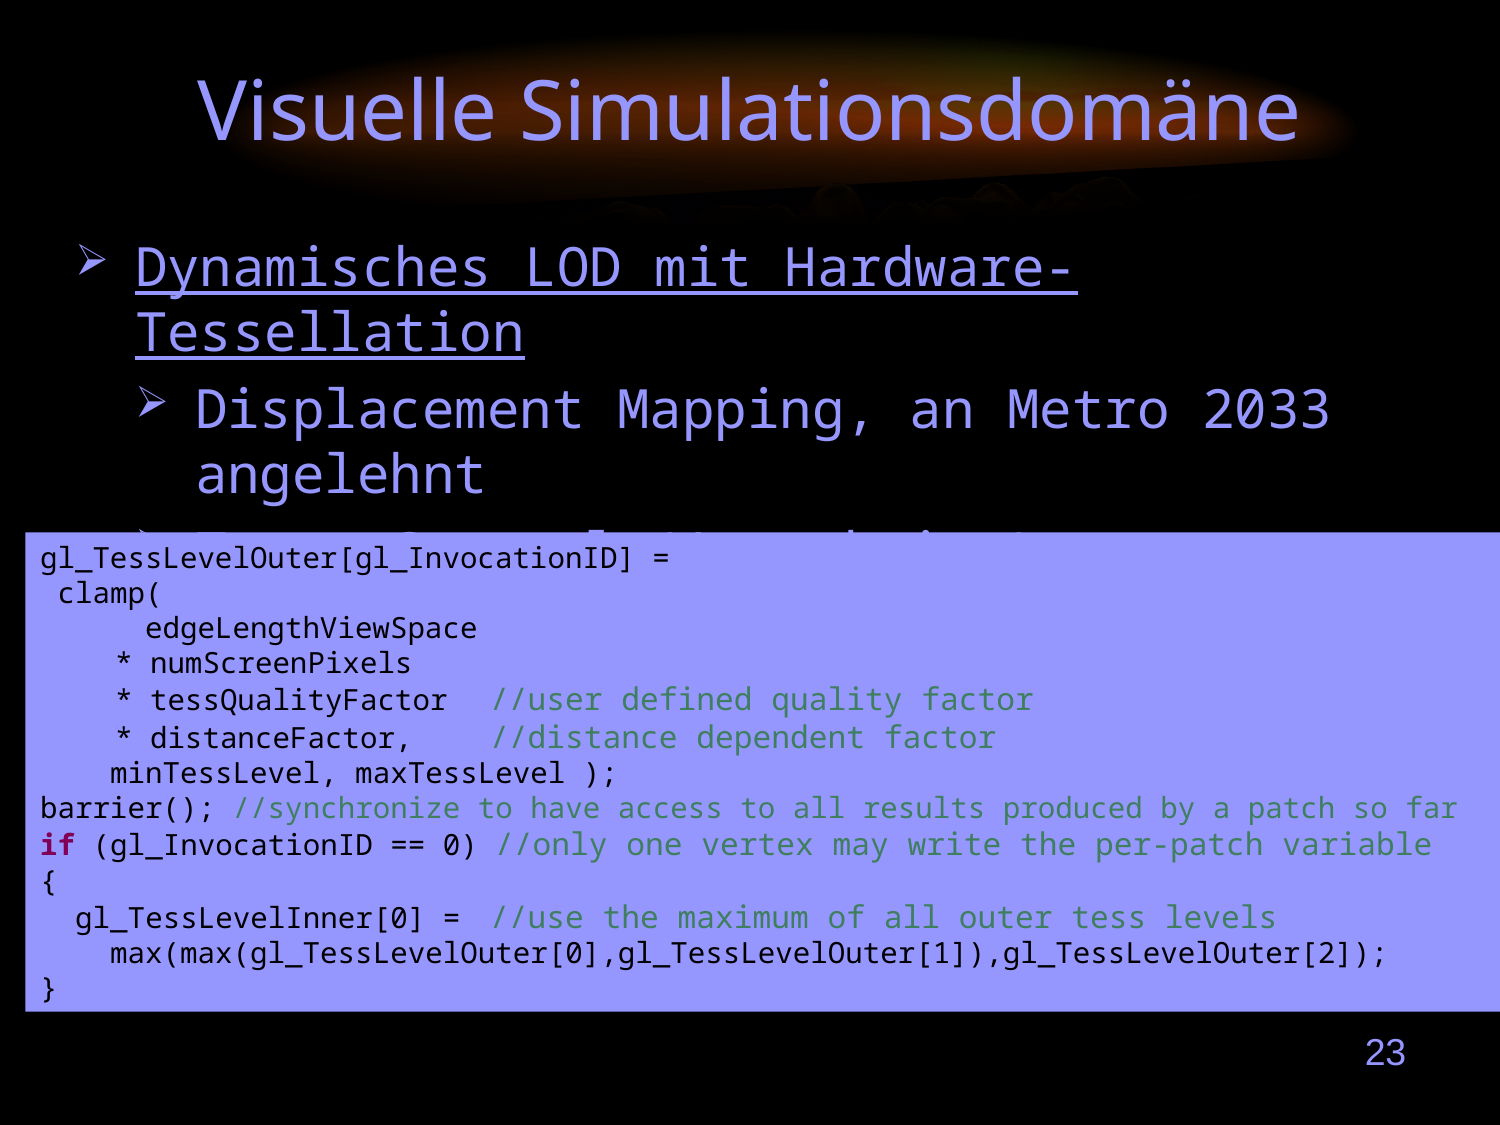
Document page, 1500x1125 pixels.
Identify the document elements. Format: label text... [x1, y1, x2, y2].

text_box gl_TessLevelOuter[gl_InvocationID] = clamp( edgeLengthViewSpace * numScreenPixels * tessQualityFactor //user defined quality factor * distanceFactor, //distance dependent factor minTessLevel, maxTessLevel ); barrier(); //synchronize to have access to all results produced by a patch so far if (gl_InvocationID == 0) //only one vertex may write the per-patch variable { gl_TessLevelInner[0] = //use the maximum of all outer tess levels max(max(gl_TessLevelOuter[0],gl_TessLevelOuter[1]),gl_TessLevelOuter[2]); } [25, 532, 1500, 1012]
text_box Visuelle Simulationsdomäne [75, 0, 1426, 216]
text_box [112, 0, 1463, 224]
text_box Dynamisches LOD mit Hardware-Tessellation Displacement Mapping, an Metro 2033 angelehnt Tess.-Control (Ausschnitt): [0, 224, 1471, 1088]
